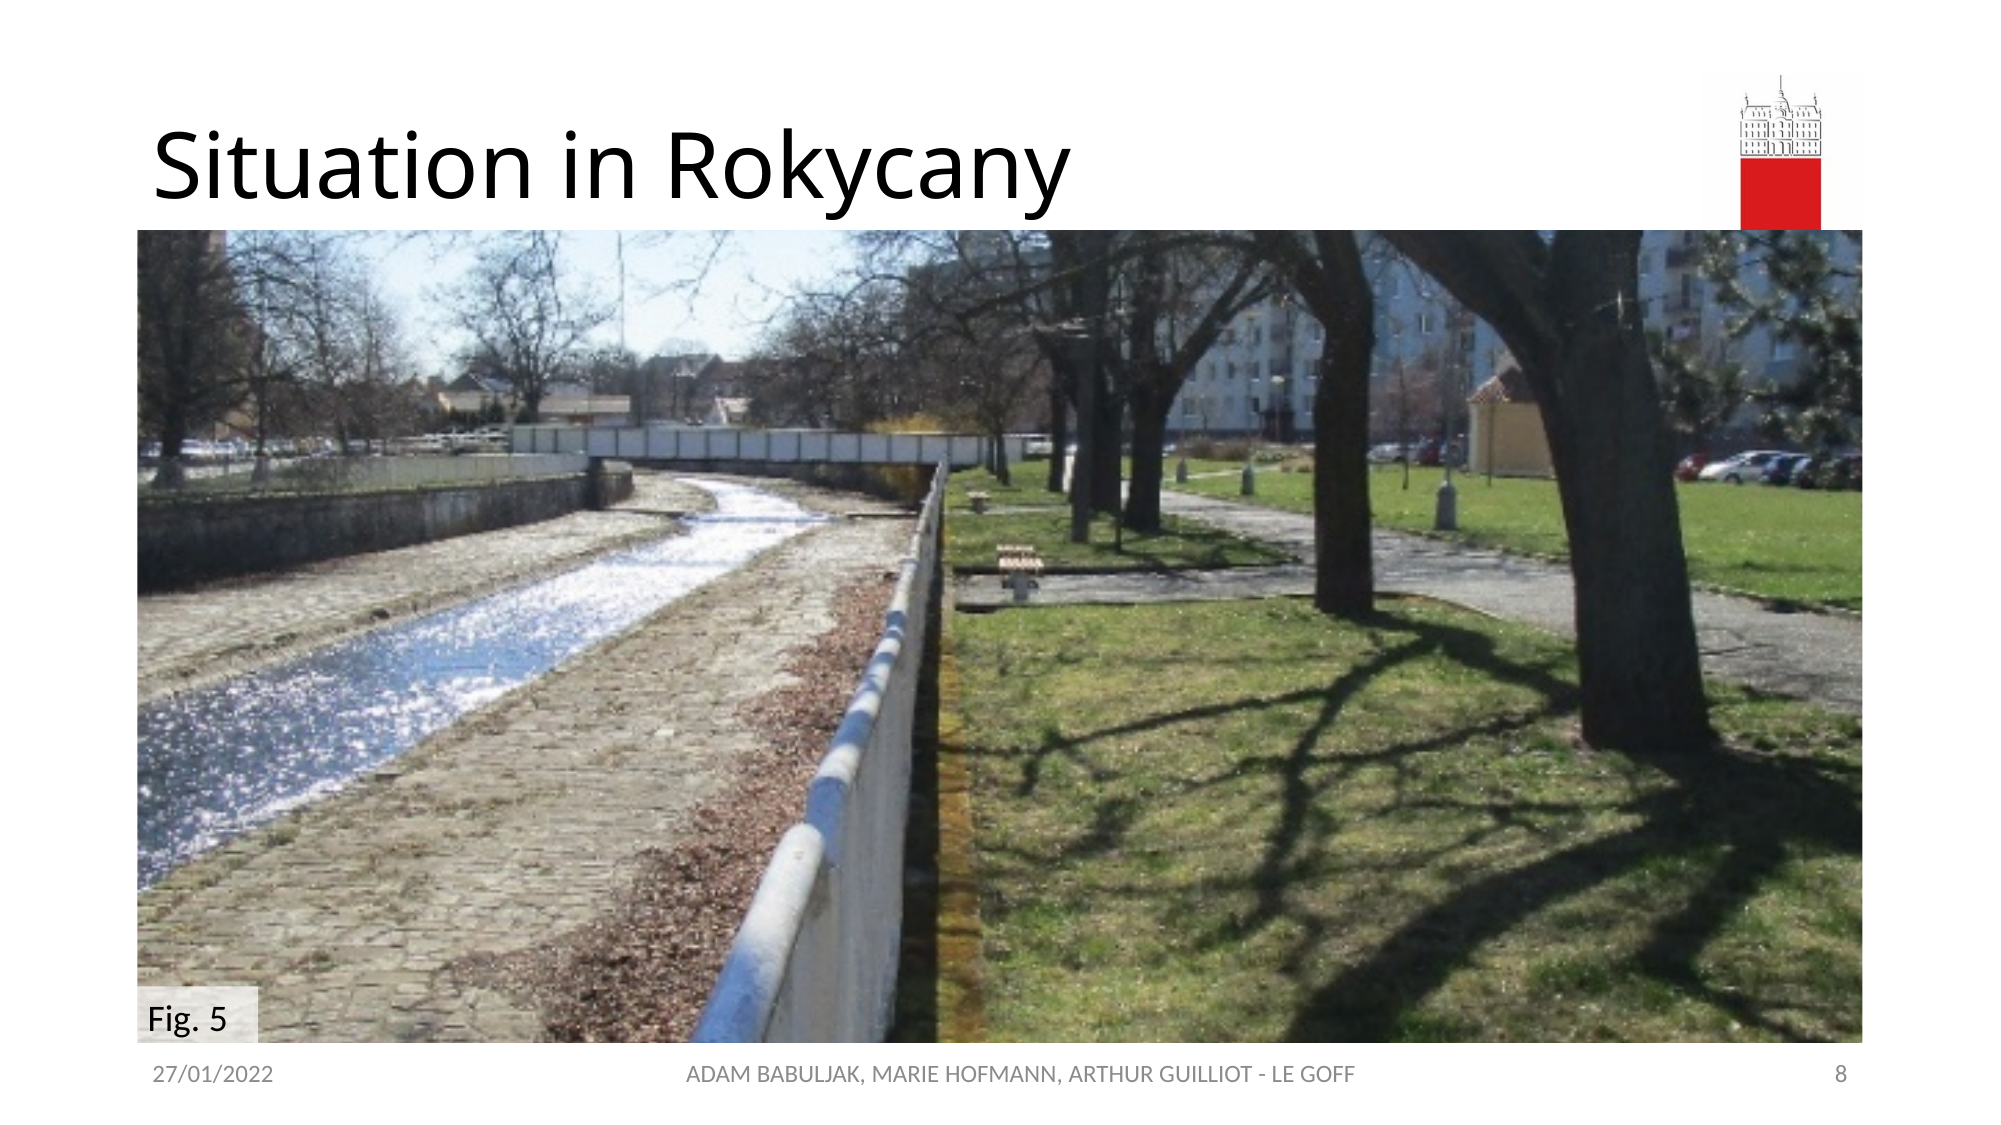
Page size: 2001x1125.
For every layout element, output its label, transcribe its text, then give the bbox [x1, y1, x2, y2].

title Situation in Rokycany [137, 59, 1863, 230]
slide_number 2 [1412, 1043, 1863, 1103]
text_box Fig. 5 [132, 986, 259, 1047]
picture [137, 230, 1863, 1043]
slide_number 27/01/2022 [137, 1043, 588, 1103]
footer ADAM BABULJAK, MARIE HOFMANN, ARTHUR GUILLIOT - LE GOFF [662, 1043, 1380, 1103]
